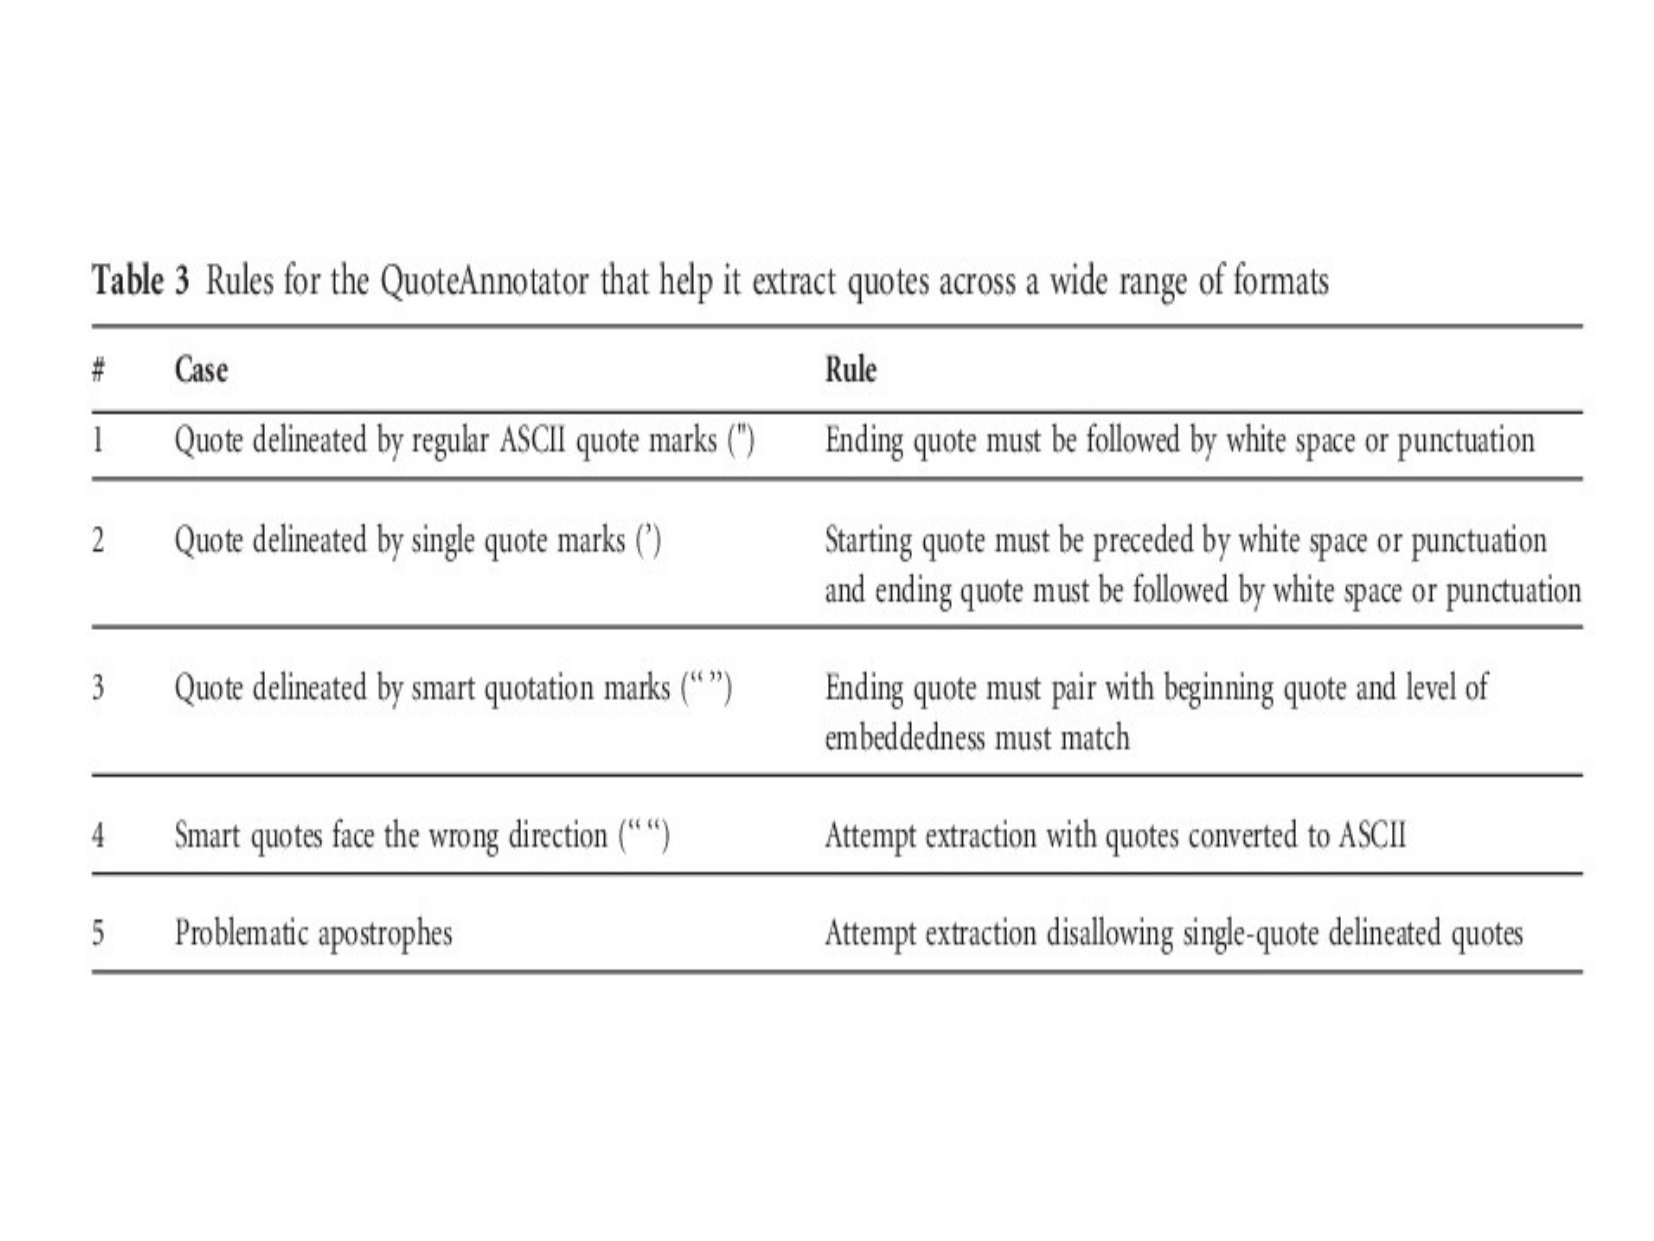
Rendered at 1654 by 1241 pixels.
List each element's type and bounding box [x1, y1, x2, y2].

picture [0, 177, 1654, 1063]
